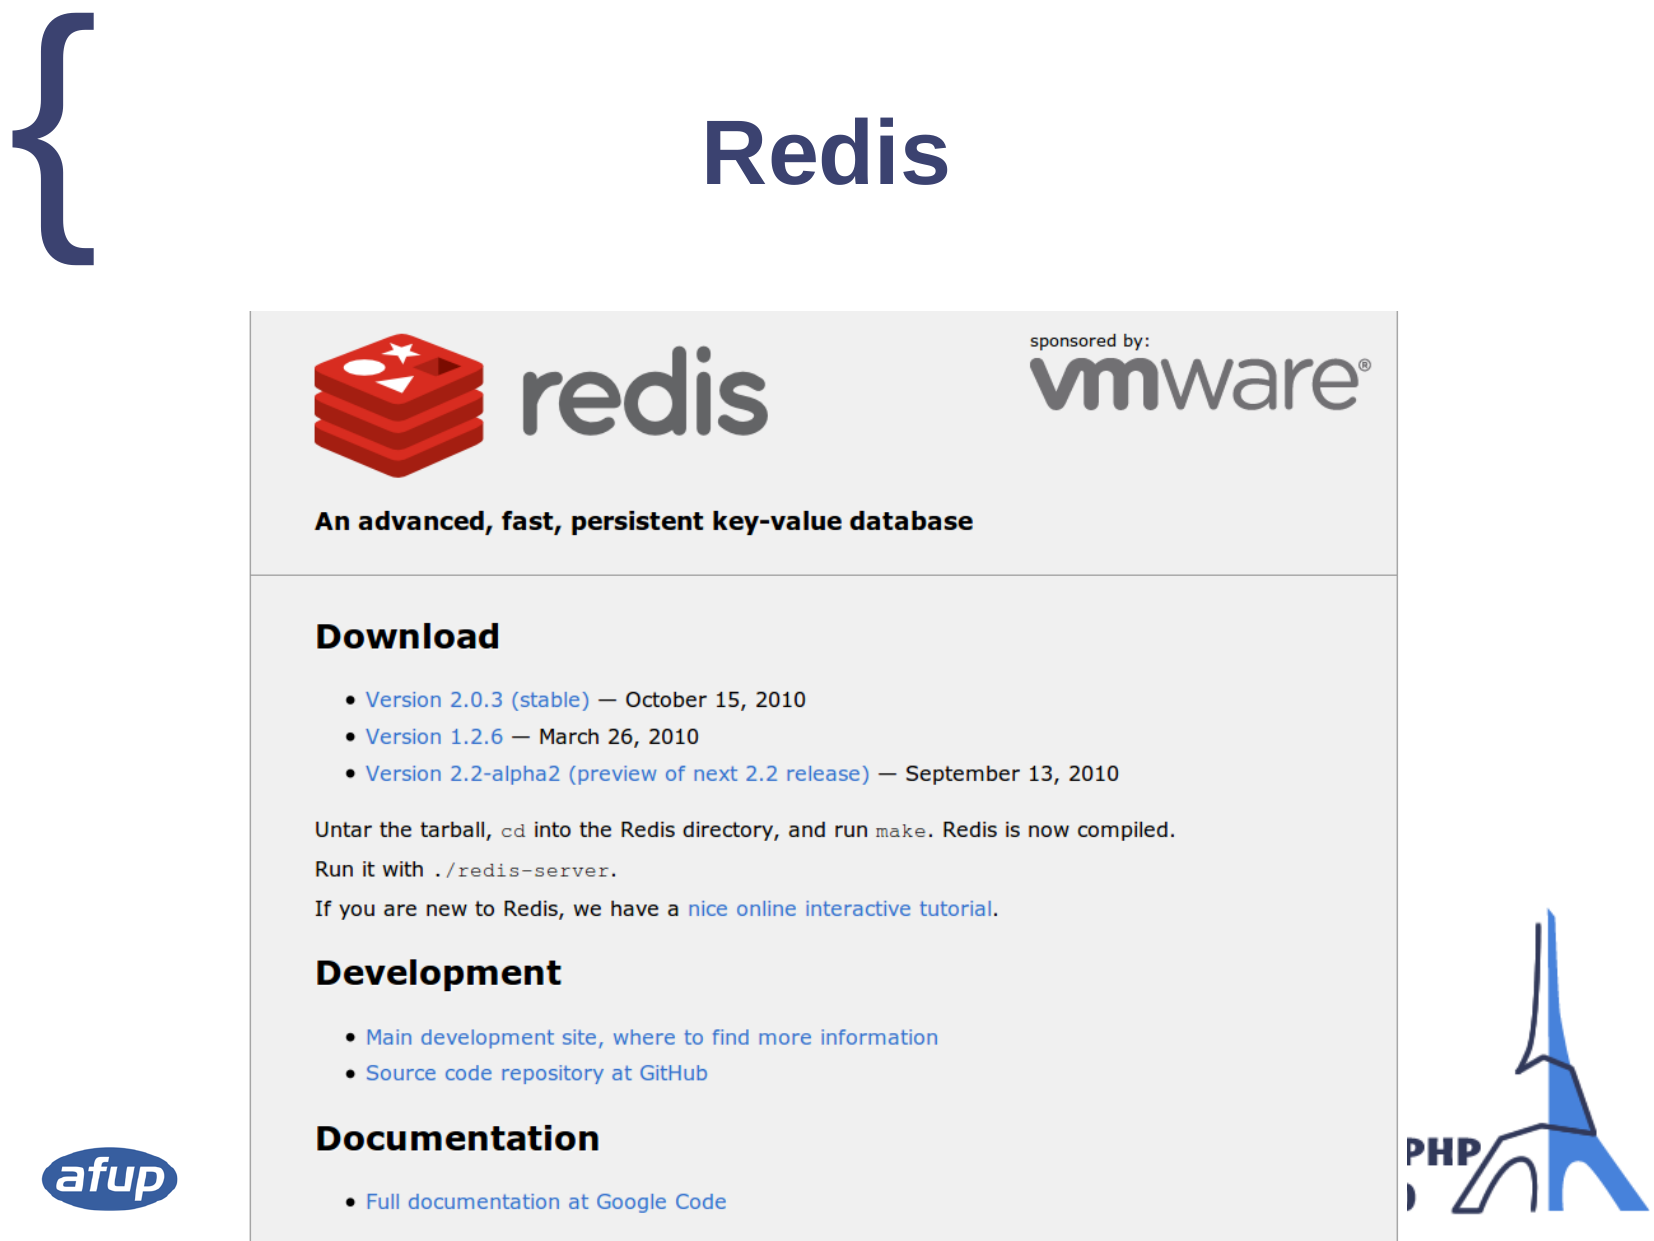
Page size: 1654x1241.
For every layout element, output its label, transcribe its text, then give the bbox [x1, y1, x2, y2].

picture [41, 1146, 178, 1211]
title Redis [82, 56, 1571, 250]
picture [246, 311, 1650, 1241]
